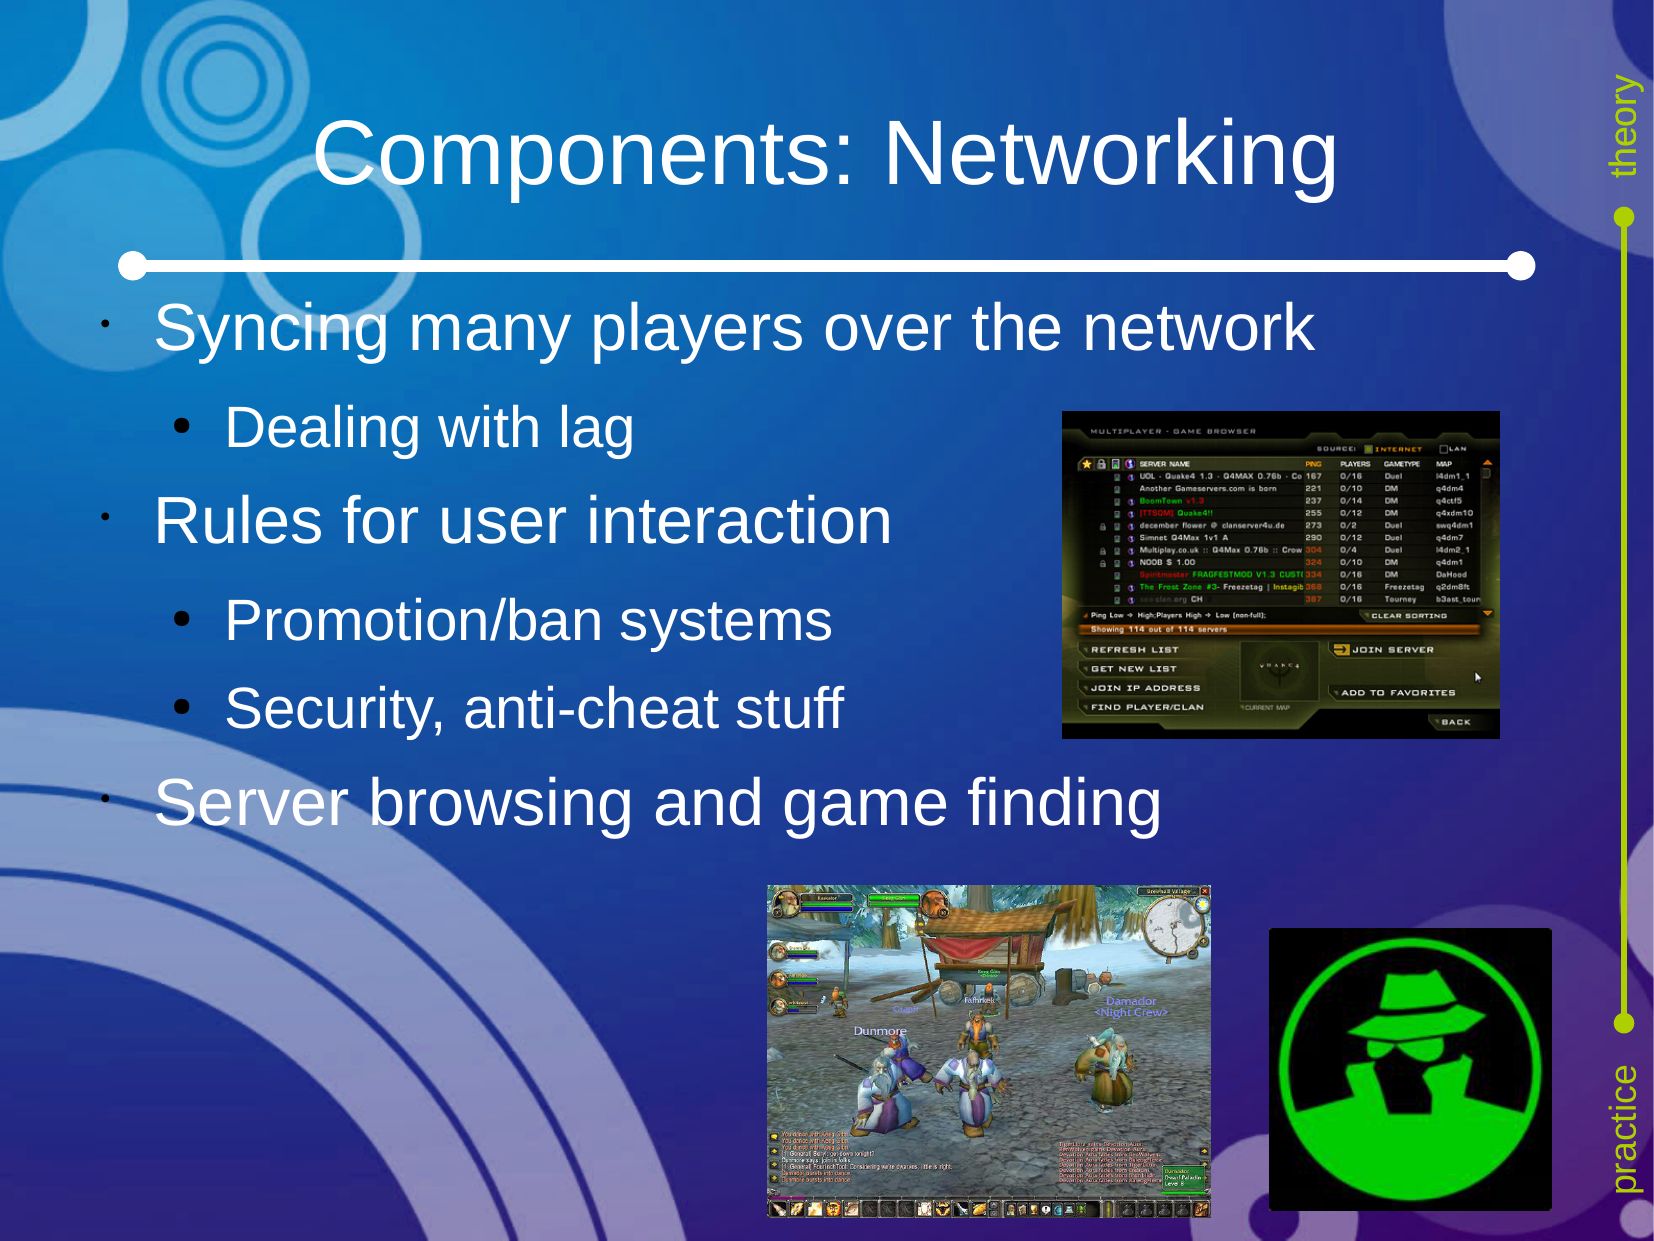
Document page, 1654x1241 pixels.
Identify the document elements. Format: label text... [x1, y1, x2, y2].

title Components: Networking [82, 56, 1571, 250]
picture [0, 0, 1654, 1241]
list Syncing many players over the network Dealing with lag Rules for user interaction Promotion/ban systems Security, anti-cheat stuff Server browsing and game finding [82, 290, 1571, 1094]
